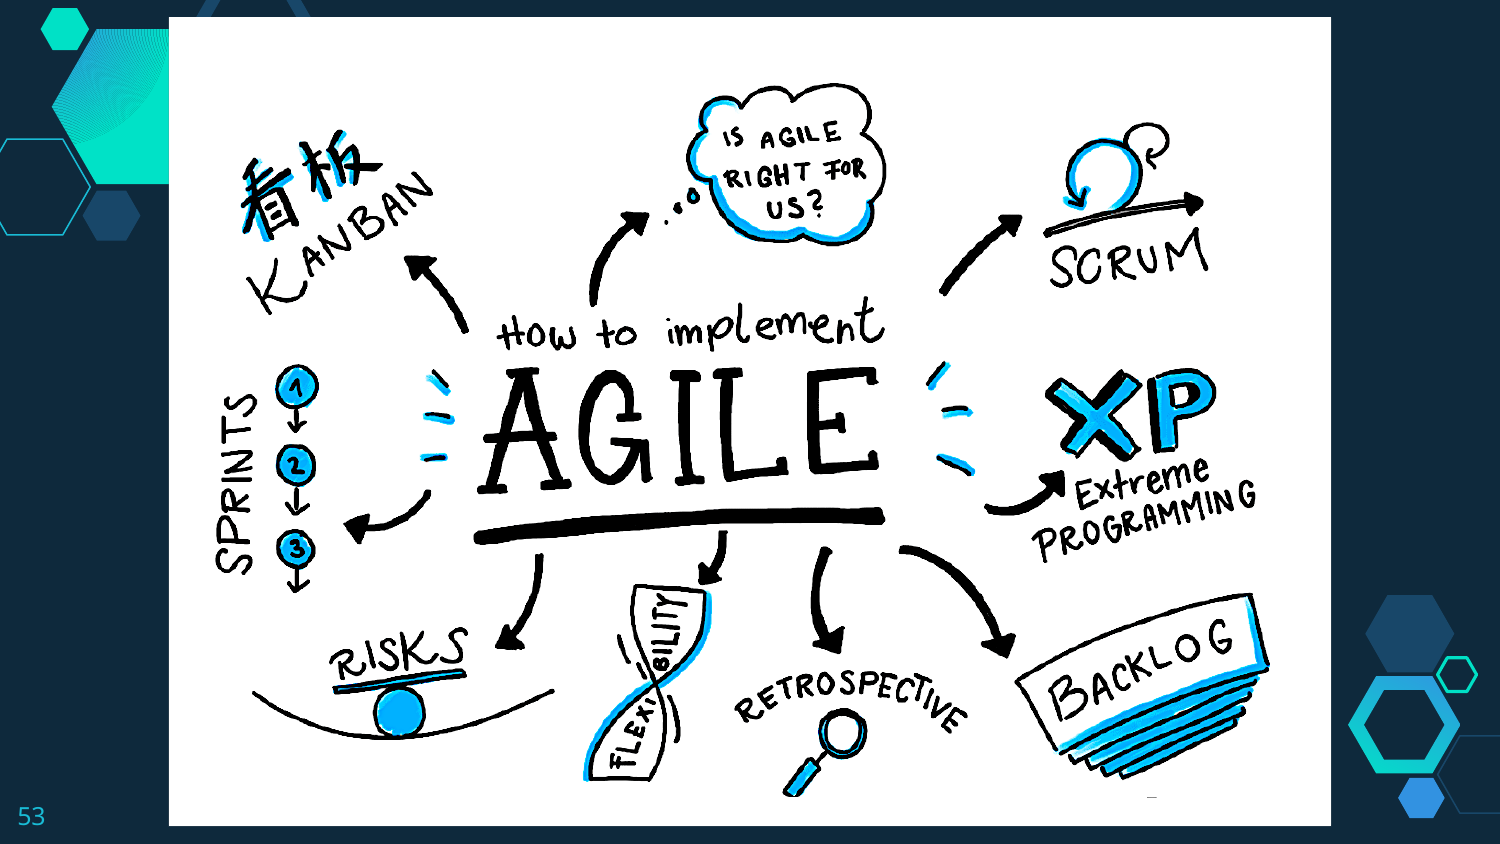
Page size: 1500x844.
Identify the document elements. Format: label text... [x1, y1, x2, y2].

picture [183, 31, 1317, 812]
text_box 53 [2, 785, 93, 844]
